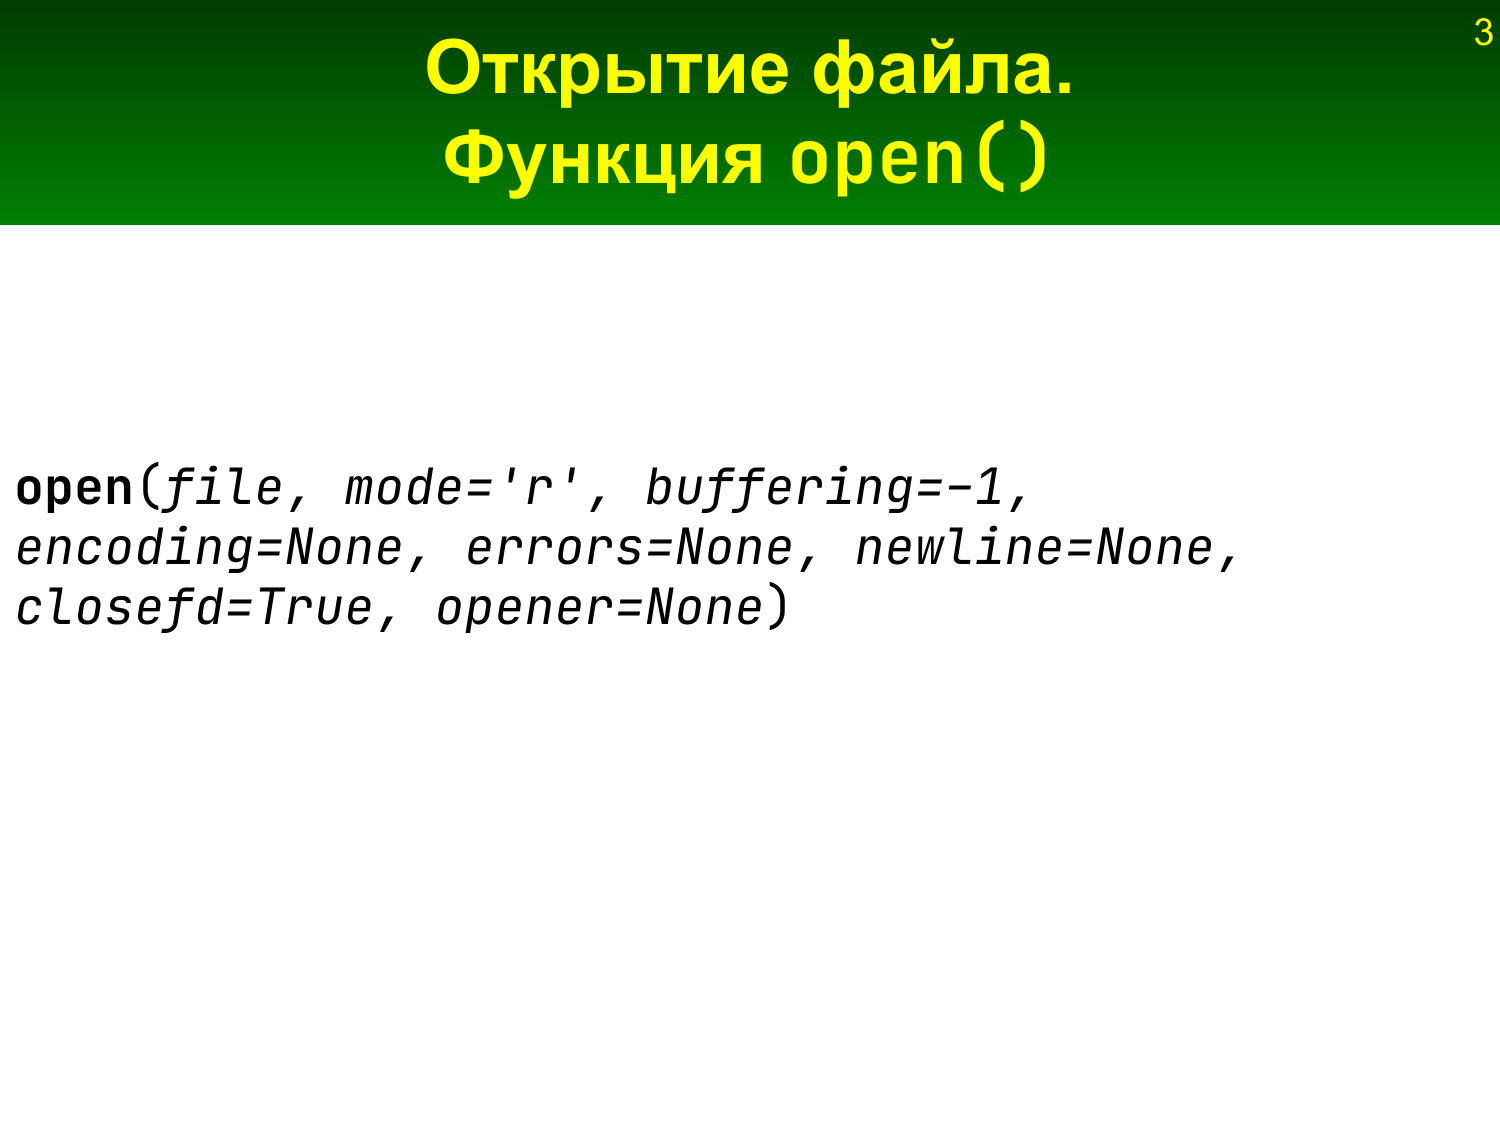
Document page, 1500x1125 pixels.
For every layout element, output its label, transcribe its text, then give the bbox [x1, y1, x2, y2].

text_box open(file, mode='r', buffering=-1, encoding=None, errors=None, newline=None, closefd=True, opener=None) [14, 447, 1479, 668]
title Открытие файла. Функция open() [112, 10, 1388, 207]
